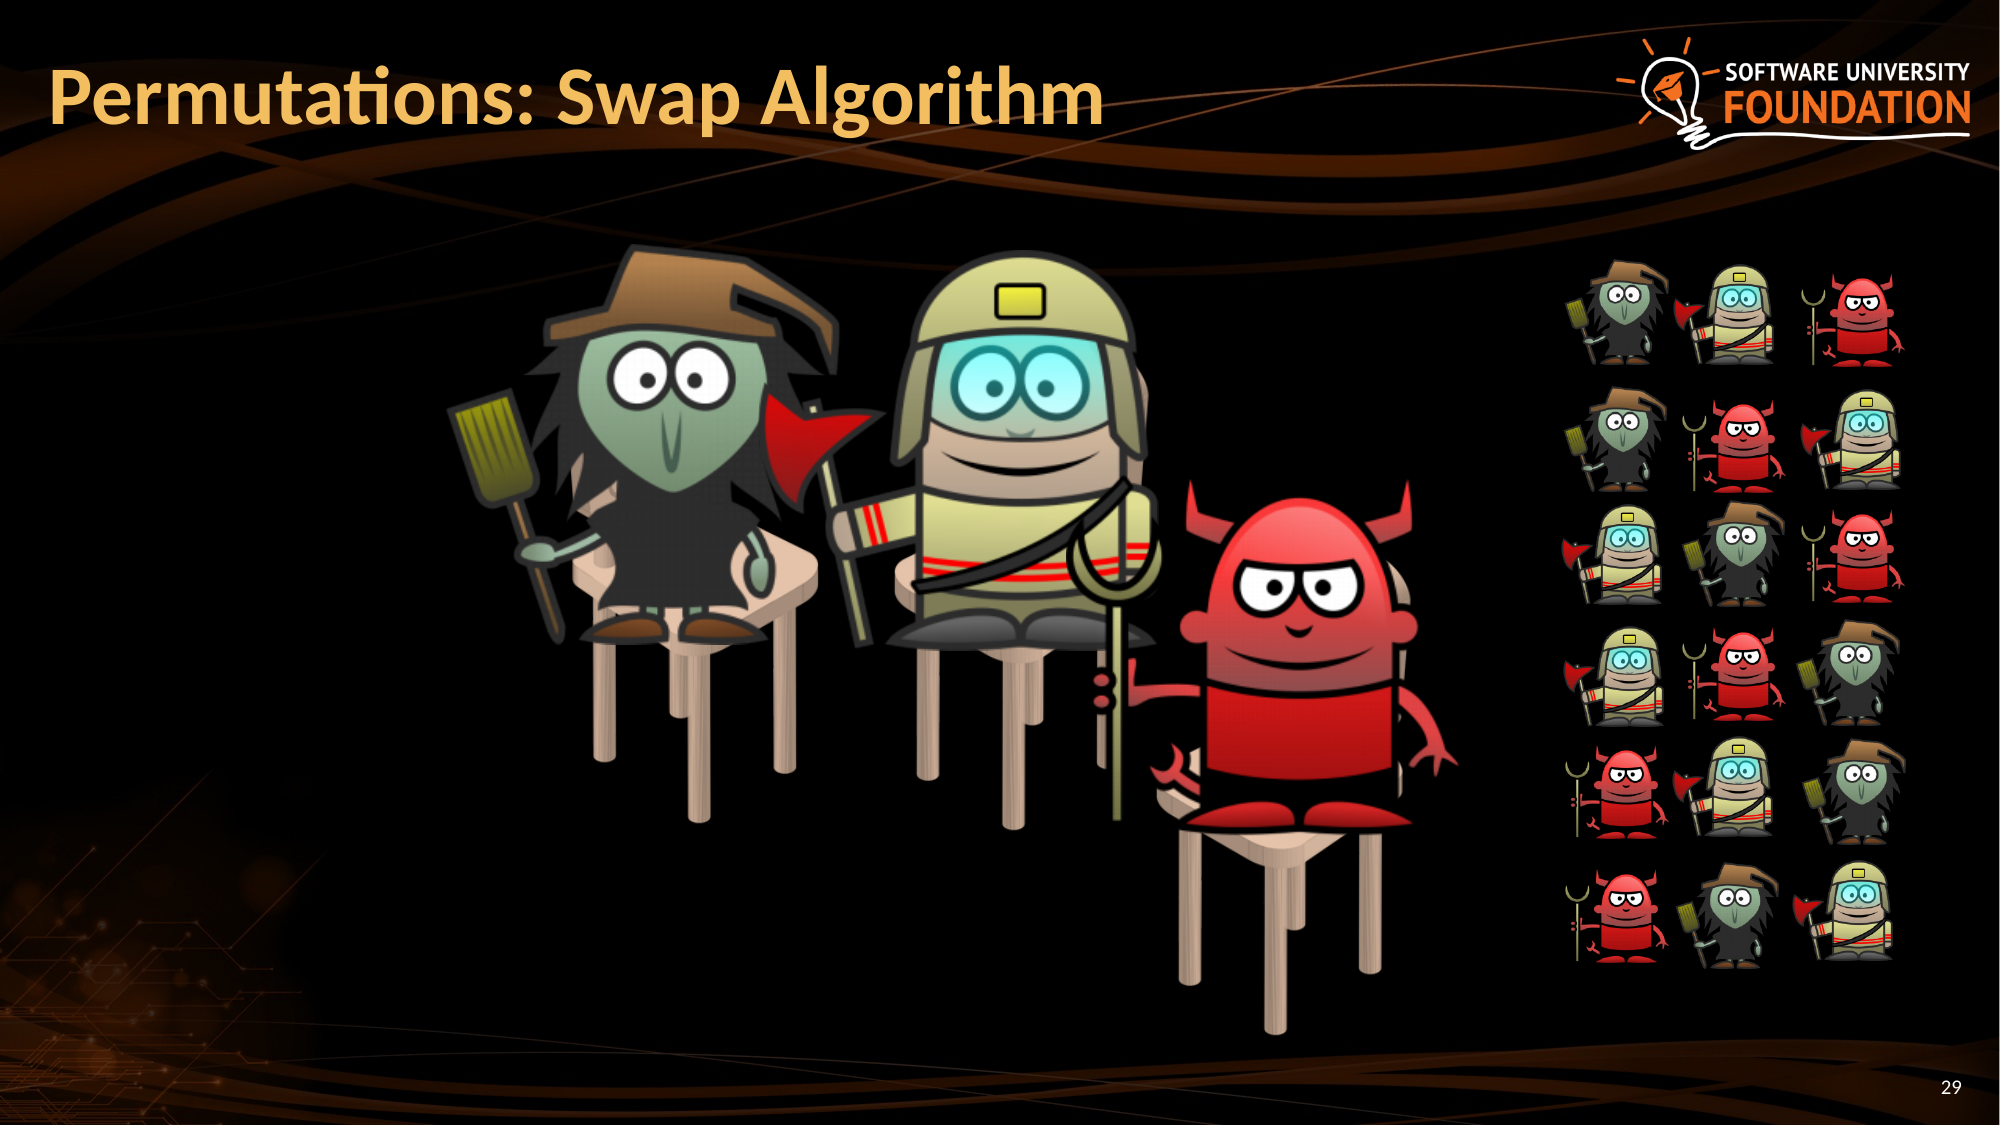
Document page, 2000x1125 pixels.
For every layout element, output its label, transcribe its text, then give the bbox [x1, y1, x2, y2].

title Permutations: Swap Algorithm [30, 6, 1602, 189]
picture [0, 0, 2000, 1125]
slide_number <number> [1897, 1070, 1968, 1103]
